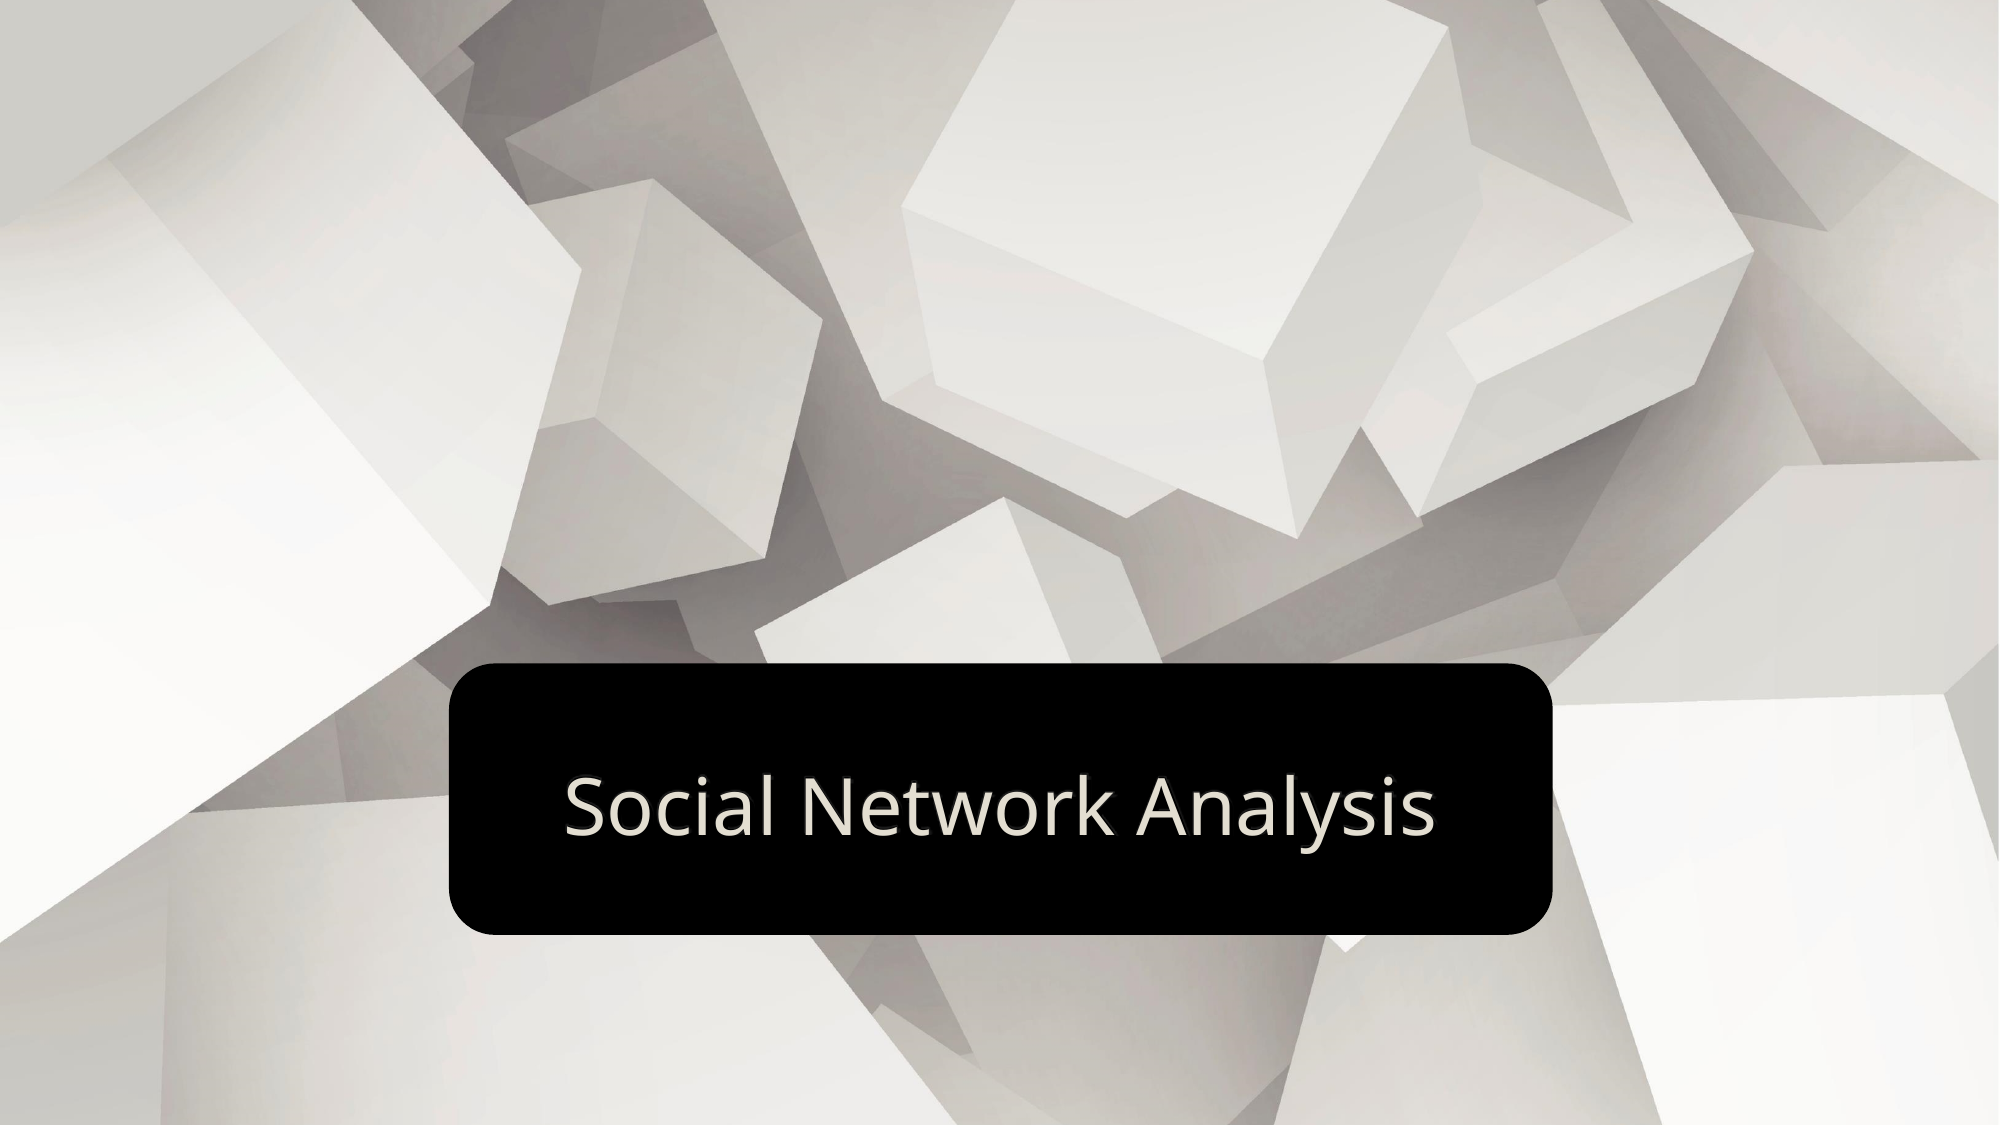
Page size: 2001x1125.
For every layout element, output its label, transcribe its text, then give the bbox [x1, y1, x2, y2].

title Social Network Analysis [533, 738, 1467, 861]
picture [0, 0, 2000, 1125]
text_box [450, 664, 1552, 934]
